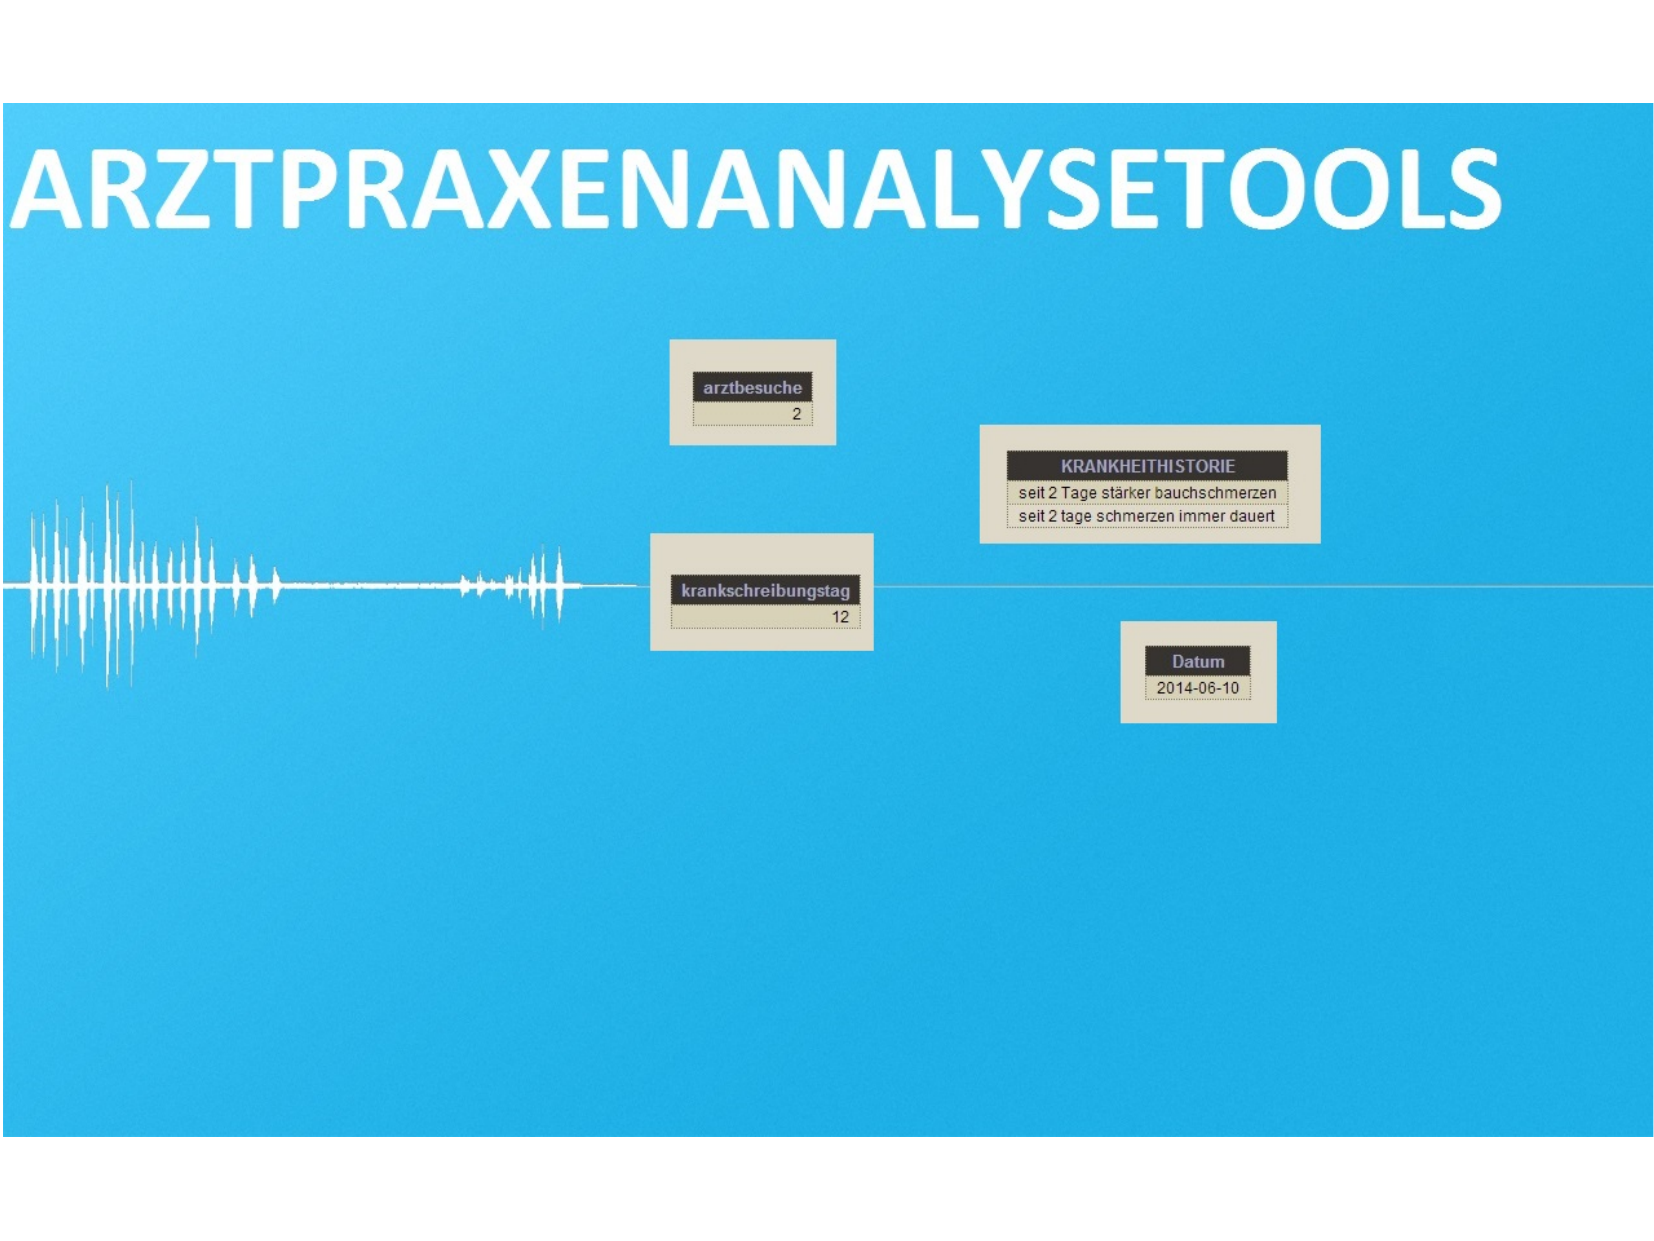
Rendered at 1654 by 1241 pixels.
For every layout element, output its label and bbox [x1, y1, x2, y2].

picture [3, 103, 1654, 1137]
